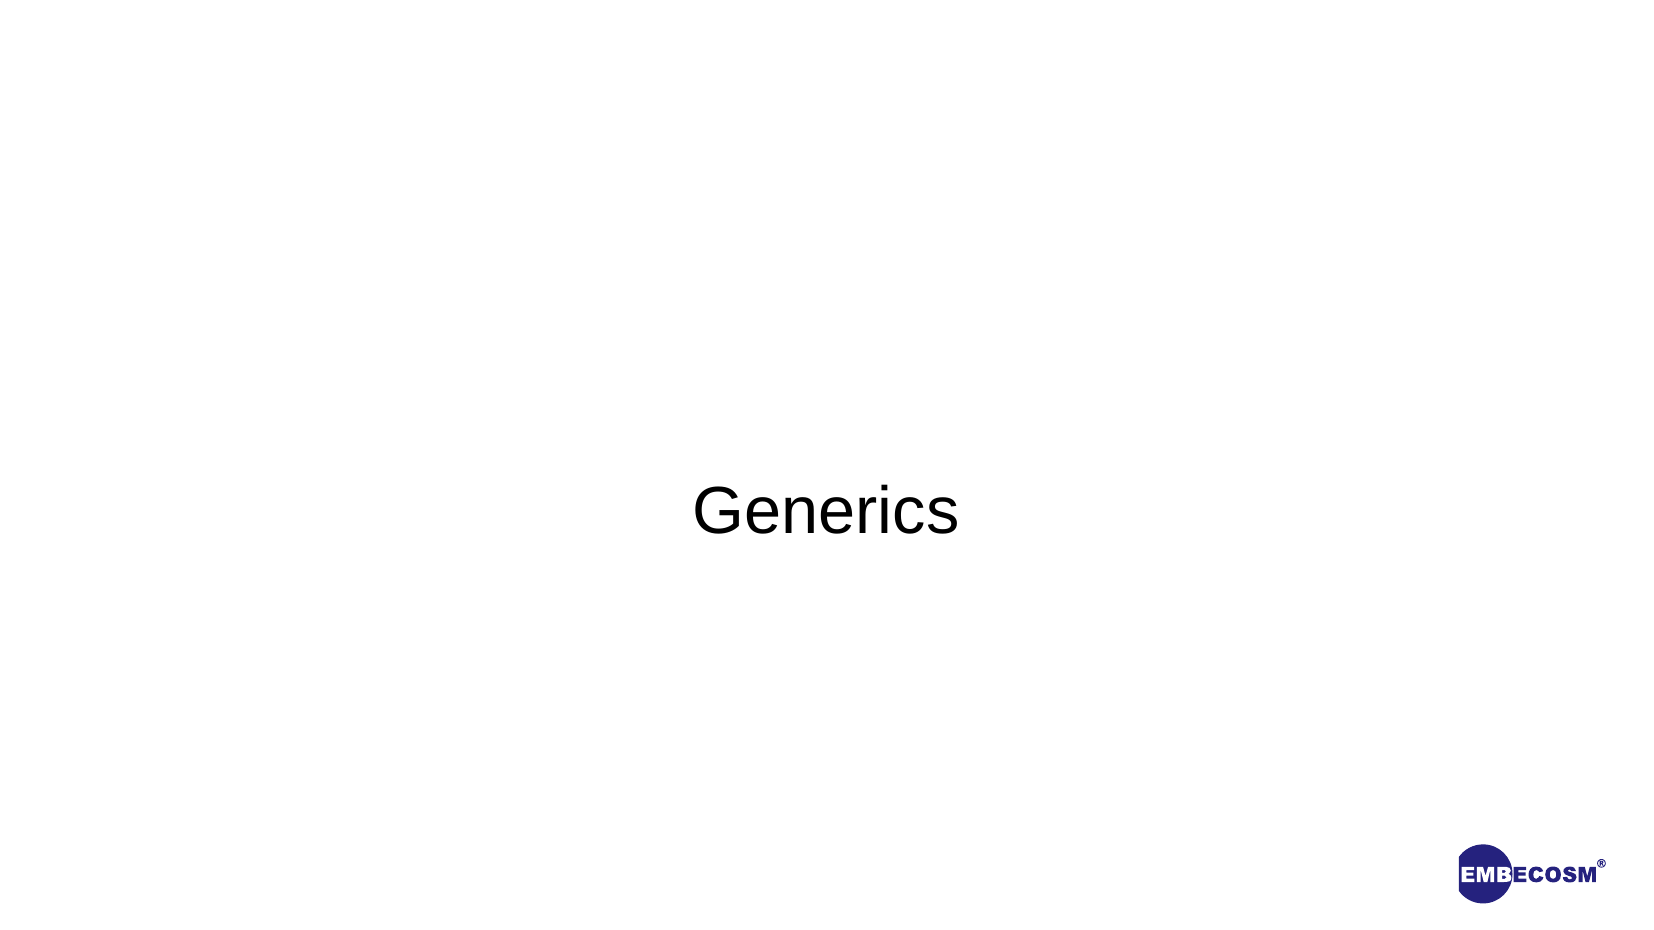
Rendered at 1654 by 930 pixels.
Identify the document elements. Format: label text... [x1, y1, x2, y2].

subtitle Generics [94, 177, 1559, 845]
